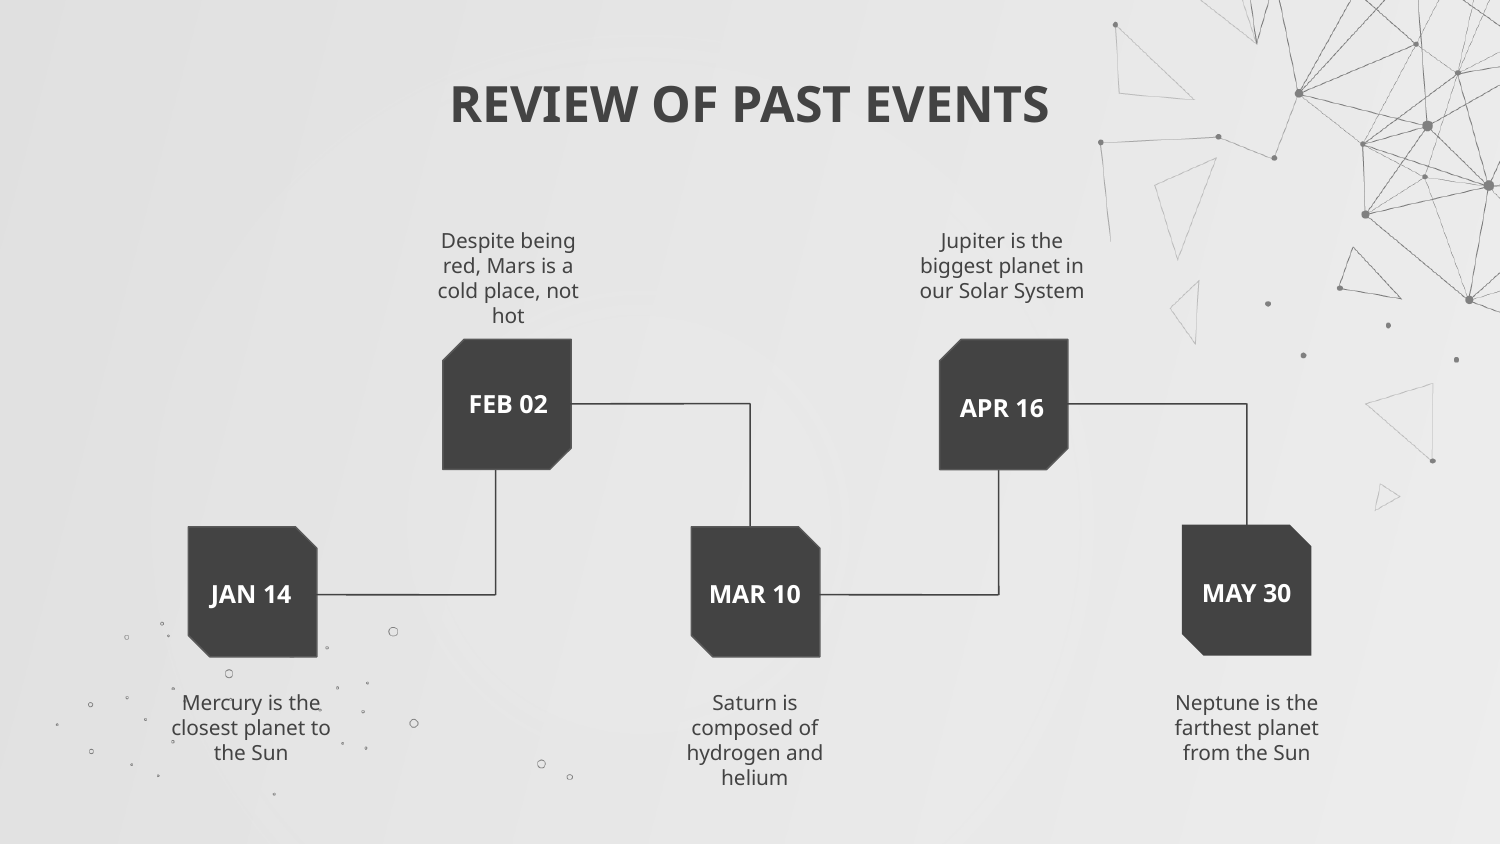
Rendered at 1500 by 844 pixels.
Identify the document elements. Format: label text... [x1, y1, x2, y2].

text_box FEB 02 [443, 373, 573, 439]
text_box [939, 405, 1068, 470]
picture [0, 0, 1500, 844]
text_box [188, 596, 317, 657]
text_box JAN 14 [186, 563, 316, 629]
title REVIEW OF PAST EVENTS [322, 57, 1178, 214]
text_box Mercury is the closest planet to the Sun [150, 675, 353, 775]
text_box [1181, 627, 1312, 656]
text_box Neptune is the farthest planet from the Sun [1145, 675, 1348, 775]
text_box [442, 339, 572, 470]
text_box [188, 526, 317, 593]
text_box [691, 629, 820, 657]
text_box [939, 339, 1068, 403]
text_box MAR 10 [690, 563, 820, 629]
text_box Saturn is composed of hydrogen and helium [653, 675, 857, 775]
text_box [691, 526, 820, 563]
text_box APR 16 [937, 374, 1067, 440]
text_box [1181, 524, 1312, 562]
text_box Jupiter is the biggest planet in our Solar System [900, 213, 1104, 313]
text_box Despite being red, Mars is a cold place, not hot [407, 213, 610, 313]
text_box MAY 30 [1181, 562, 1312, 627]
